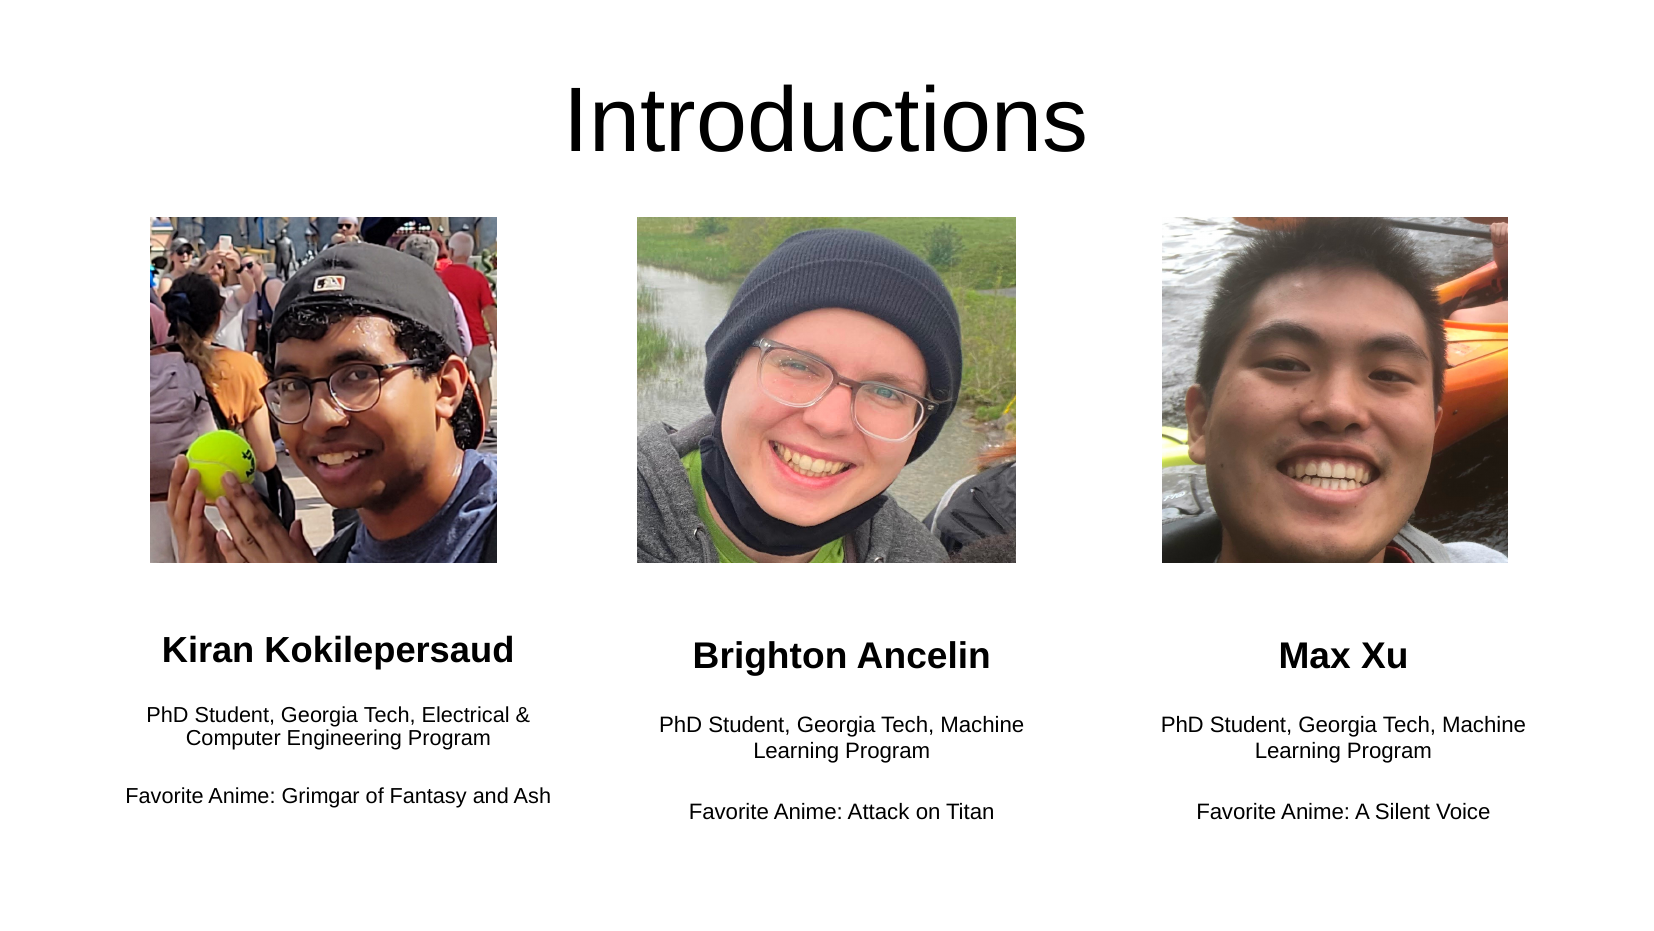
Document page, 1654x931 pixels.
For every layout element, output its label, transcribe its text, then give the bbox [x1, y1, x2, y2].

picture [637, 217, 1016, 563]
title Introductions [82, 37, 1571, 193]
list Max Xu PhD Student, Georgia Tech, Machine Learning Program Favorite Anime: A Silent Voice [1087, 630, 1567, 825]
list Kiran Kokilepersaud PhD Student, Georgia Tech, Electrical & Computer Engineering Program Favorite Anime: Grimgar of Fantasy and Ash [82, 630, 562, 825]
picture [1162, 217, 1508, 563]
picture [150, 217, 497, 563]
list Brighton Ancelin PhD Student, Georgia Tech, Machine Learning Program Favorite Anime: Attack on Titan [585, 630, 1065, 825]
